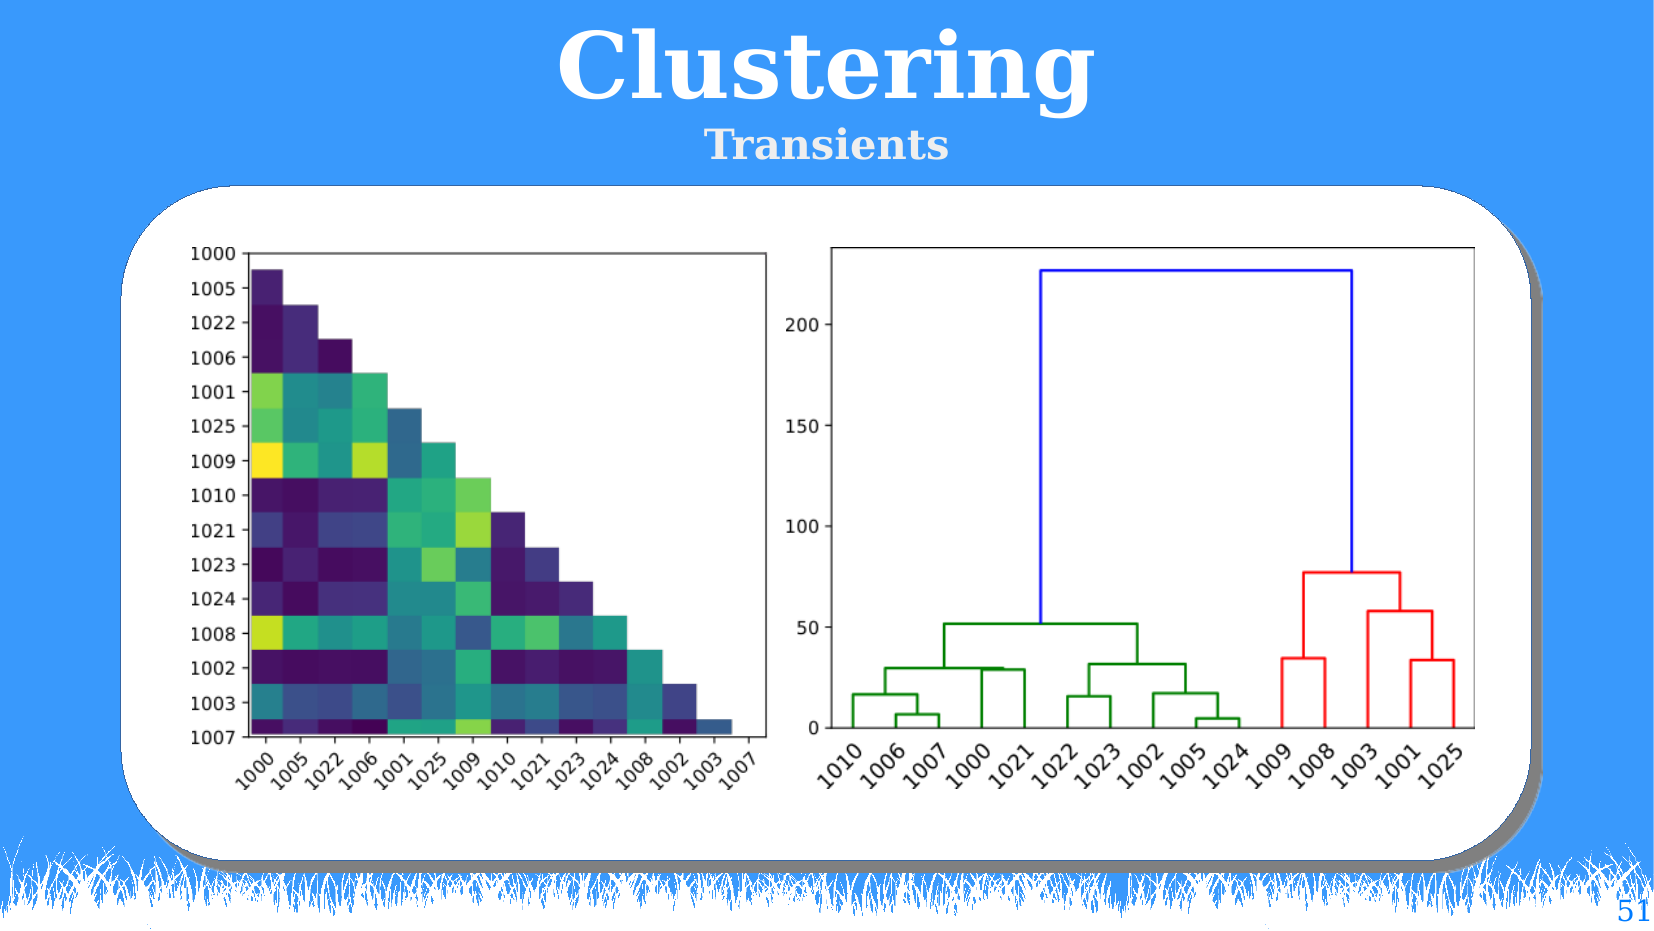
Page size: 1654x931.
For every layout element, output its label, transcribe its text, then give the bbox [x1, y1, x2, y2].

text_box [120, 185, 1532, 861]
picture [0, 0, 1654, 931]
title Clustering Transients [82, 12, 1571, 170]
